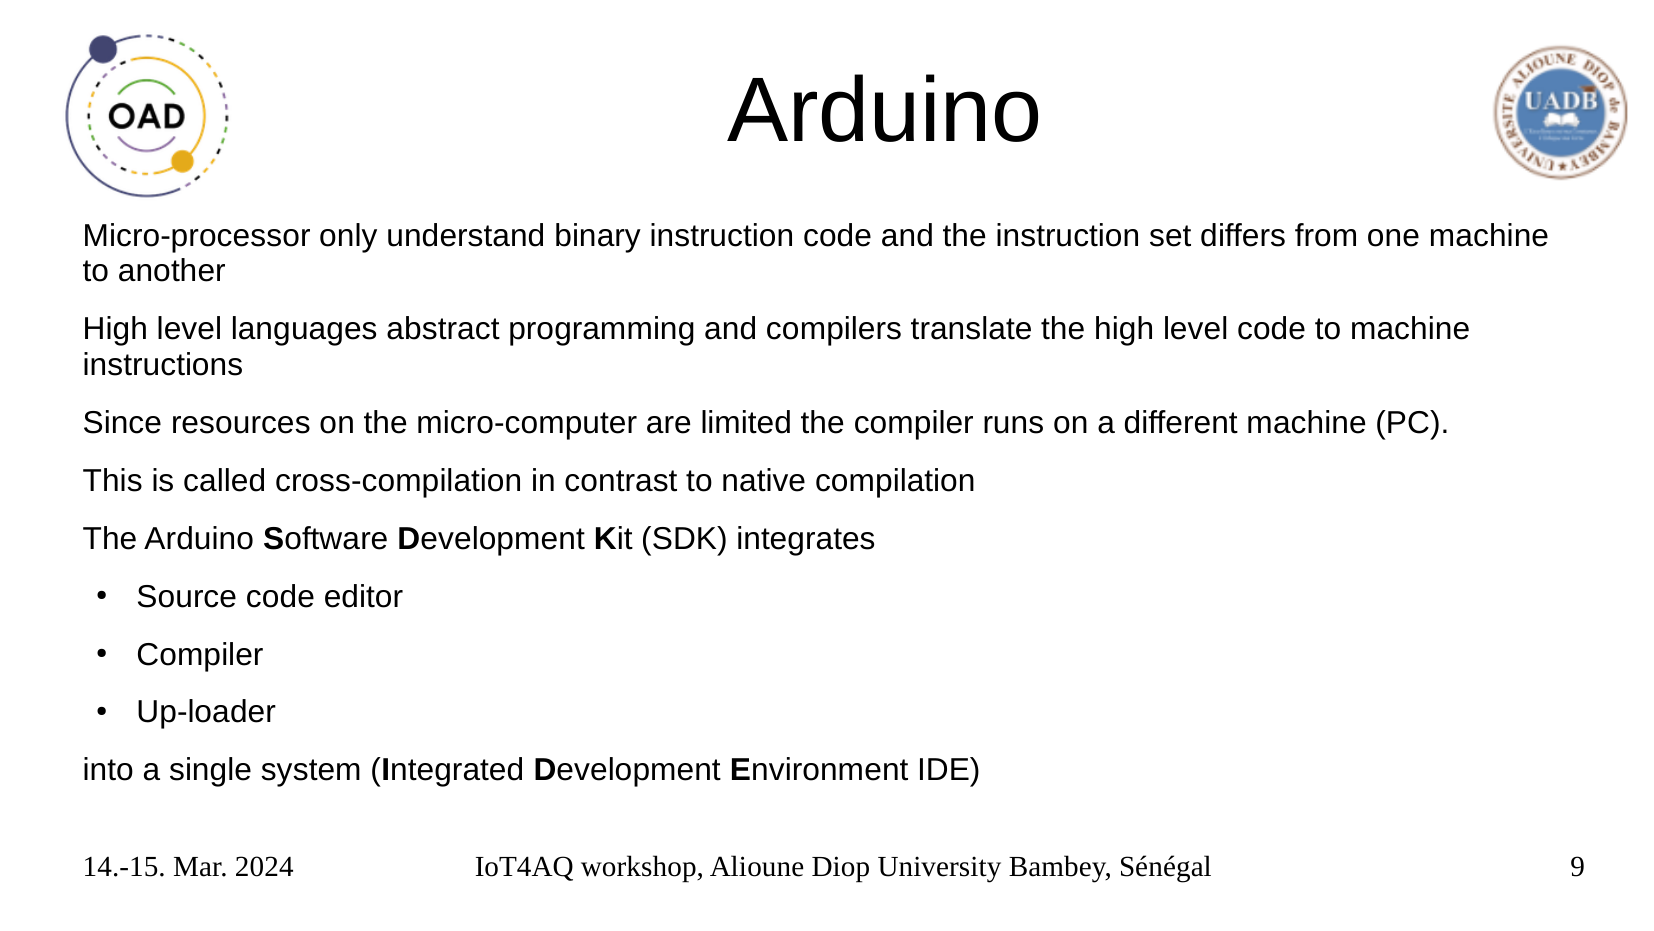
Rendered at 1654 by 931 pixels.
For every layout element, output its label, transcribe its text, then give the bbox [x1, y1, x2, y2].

list Micro-processor only understand binary instruction code and the instruction set differs from one machine to another High level languages abstract programming and compilers translate the high level code to machine instructions Since resources on the micro-computer are limited the compiler runs on a different machine (PC). This is called cross-compilation in contrast to native compilation The Arduino Software Development Kit (SDK) integrates Source code editor Compiler Up-loader into a single system (Integrated Development Environment IDE) [82, 217, 1571, 788]
picture [25, 20, 263, 218]
picture [1482, 37, 1641, 188]
title Arduino [301, 32, 1469, 188]
